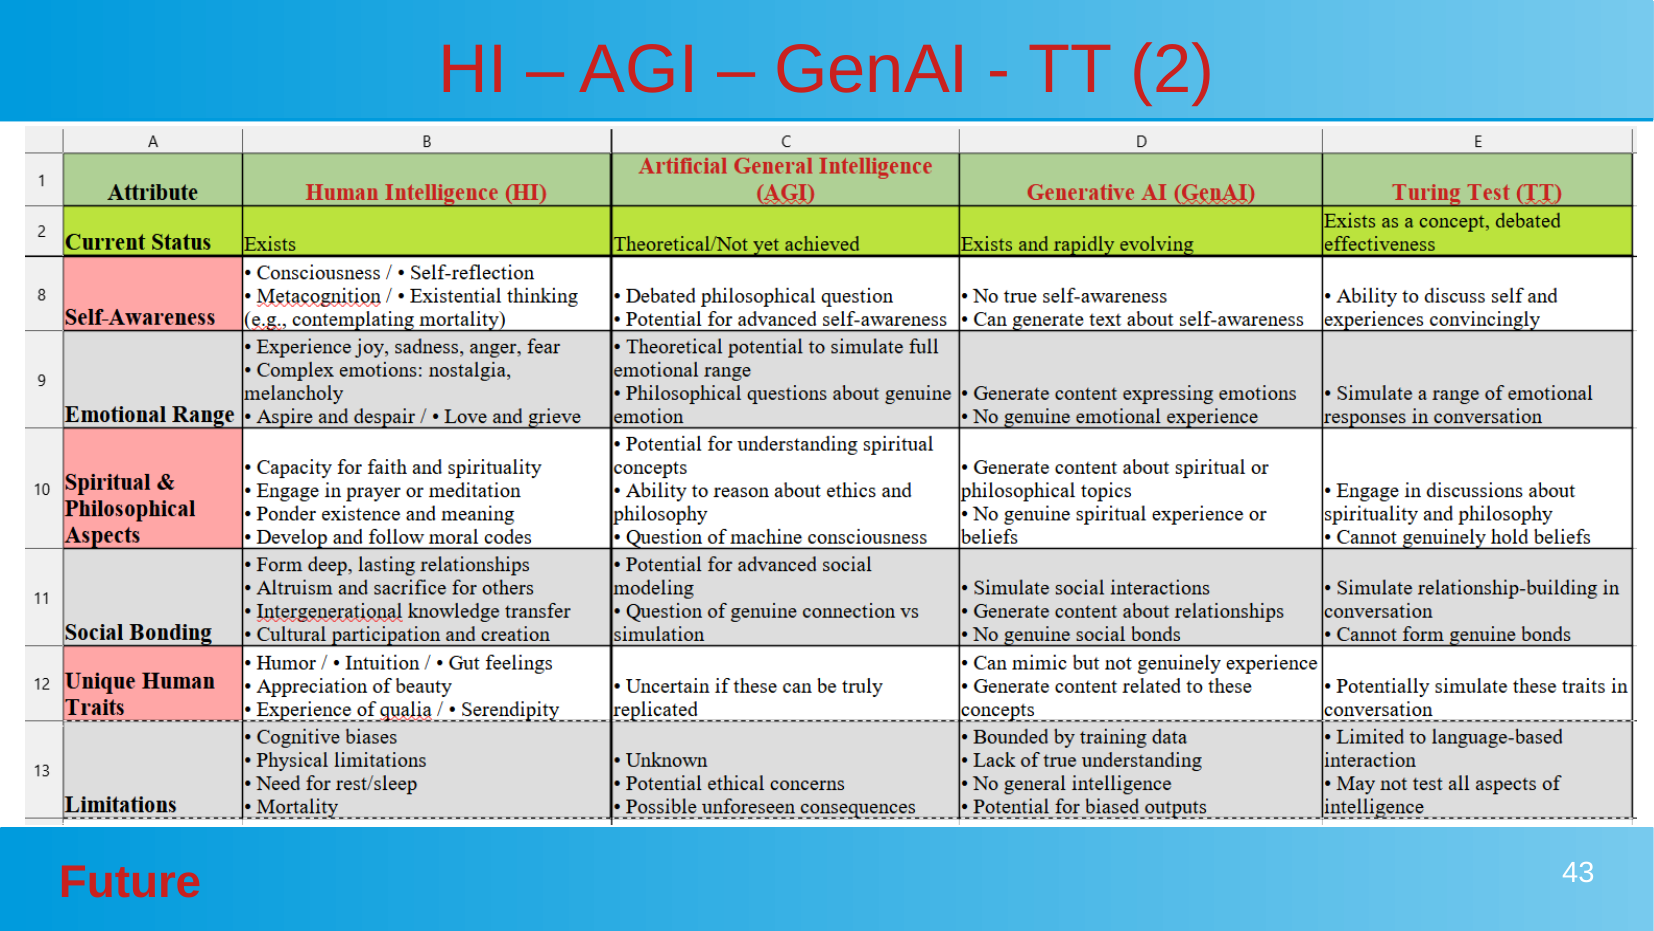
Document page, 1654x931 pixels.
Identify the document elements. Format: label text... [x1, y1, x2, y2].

title HI – AGI – GenAI - TT (2) [59, 29, 1595, 108]
picture [25, 126, 1637, 826]
